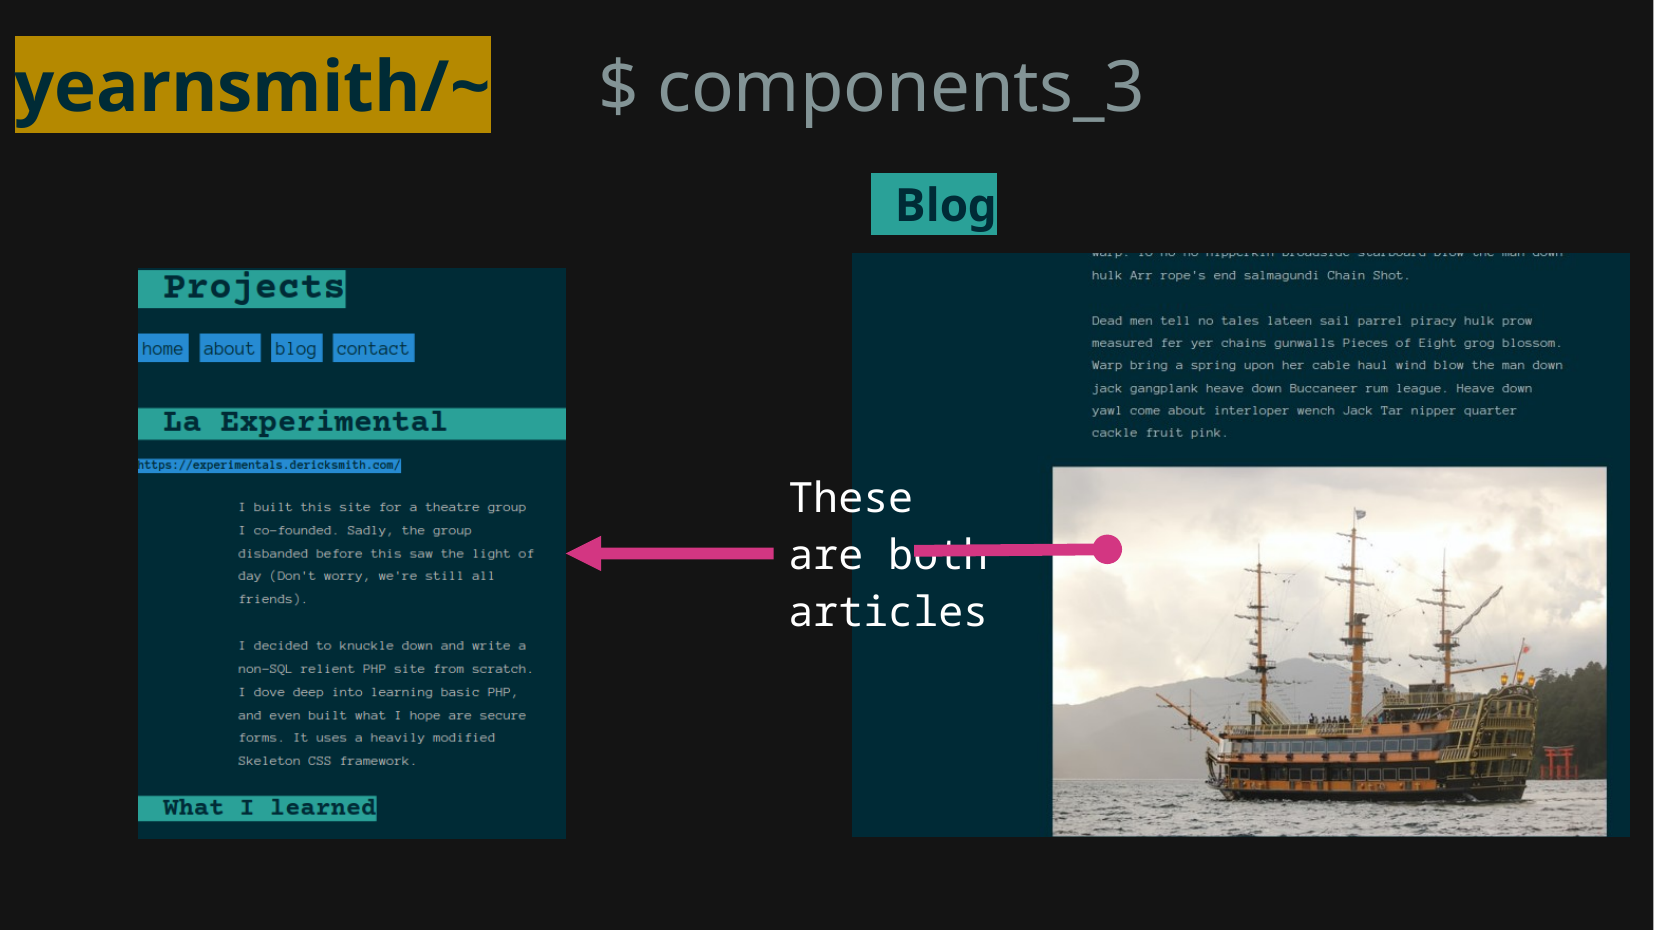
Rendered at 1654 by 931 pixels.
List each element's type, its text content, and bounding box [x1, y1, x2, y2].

picture [1217, 361, 1236, 371]
picture [1275, 339, 1288, 350]
picture [1456, 382, 1494, 396]
picture [1166, 253, 1180, 257]
picture [270, 714, 283, 719]
title $ components_3 [598, 0, 1364, 172]
picture [1343, 361, 1350, 370]
picture [1131, 429, 1137, 437]
picture [286, 714, 300, 719]
picture [1223, 316, 1260, 330]
picture [1291, 269, 1312, 283]
picture [1378, 404, 1401, 416]
picture [1199, 316, 1214, 326]
picture [1399, 384, 1450, 394]
picture [1161, 271, 1191, 285]
picture [1406, 360, 1427, 373]
picture [1130, 406, 1161, 417]
picture [138, 334, 188, 361]
picture [1485, 253, 1493, 261]
picture [1321, 317, 1341, 326]
picture [1442, 360, 1448, 370]
picture [1176, 403, 1205, 416]
picture [1101, 427, 1122, 438]
picture [458, 503, 468, 511]
picture [1367, 384, 1390, 398]
text_box Blog [856, 165, 1182, 237]
picture [1253, 340, 1267, 347]
picture [433, 736, 443, 741]
picture [1353, 338, 1388, 348]
picture [1375, 271, 1384, 279]
picture [1419, 337, 1426, 349]
picture [489, 550, 498, 559]
picture [1434, 336, 1457, 349]
picture [1503, 253, 1526, 257]
picture [361, 759, 389, 764]
picture [1412, 406, 1418, 415]
picture [1291, 253, 1350, 259]
picture [1434, 359, 1441, 371]
picture [1253, 384, 1285, 398]
picture [1450, 361, 1465, 370]
picture [1396, 361, 1403, 371]
picture [1434, 253, 1441, 259]
picture [1359, 253, 1405, 257]
picture [1533, 360, 1558, 370]
picture [345, 665, 351, 672]
picture [1091, 268, 1098, 279]
picture [1512, 339, 1516, 352]
picture [1281, 358, 1306, 371]
picture [1245, 270, 1288, 286]
text_box These are both articles [773, 460, 1010, 644]
picture [263, 597, 272, 602]
picture [1472, 361, 1494, 370]
picture [1177, 384, 1200, 395]
picture [1177, 361, 1183, 370]
picture [1465, 406, 1516, 420]
picture [1430, 407, 1456, 419]
picture [1503, 339, 1509, 348]
picture [1148, 424, 1186, 437]
picture [290, 550, 303, 557]
picture [1396, 338, 1403, 349]
picture [1162, 338, 1183, 351]
picture [252, 667, 261, 672]
picture [1092, 356, 1122, 372]
picture [1222, 336, 1249, 352]
picture [357, 529, 365, 534]
picture [1092, 338, 1134, 350]
picture [1427, 315, 1457, 328]
picture [272, 334, 322, 361]
picture [1353, 271, 1365, 282]
picture [1253, 361, 1275, 371]
picture [1115, 270, 1122, 286]
picture [138, 271, 346, 308]
picture [1189, 253, 1198, 258]
picture [1131, 384, 1174, 397]
picture [325, 574, 333, 579]
picture [333, 334, 414, 361]
picture [1217, 253, 1258, 261]
picture [1502, 362, 1527, 370]
picture [1199, 274, 1208, 281]
picture [1269, 314, 1288, 326]
picture [1444, 253, 1463, 261]
picture [1289, 339, 1319, 351]
picture [268, 552, 280, 557]
picture [1205, 383, 1247, 393]
picture [1280, 253, 1288, 263]
picture [1217, 406, 1251, 423]
picture [454, 552, 463, 557]
picture [473, 644, 484, 649]
picture [138, 408, 566, 440]
picture [1092, 253, 1112, 258]
picture [1095, 384, 1123, 395]
picture [369, 642, 375, 649]
picture [411, 552, 432, 557]
picture [356, 712, 377, 719]
picture [290, 642, 303, 649]
picture [248, 574, 260, 581]
picture [1153, 361, 1170, 371]
picture [1192, 338, 1214, 349]
picture [1130, 315, 1154, 328]
picture [1561, 363, 1567, 370]
picture [332, 667, 342, 672]
picture [376, 736, 393, 741]
picture [1130, 360, 1143, 371]
picture [427, 690, 432, 698]
picture [1092, 316, 1122, 325]
picture [298, 688, 318, 698]
picture [1051, 463, 1611, 838]
picture [1168, 407, 1174, 415]
picture [1101, 271, 1113, 282]
picture [1328, 337, 1337, 349]
picture [314, 527, 326, 534]
picture [1254, 405, 1288, 416]
picture [322, 736, 346, 741]
picture [1347, 407, 1372, 418]
picture [138, 459, 400, 472]
picture [1343, 338, 1350, 347]
picture [1336, 359, 1340, 369]
picture [1291, 384, 1358, 399]
picture [1298, 406, 1335, 416]
picture [262, 736, 276, 741]
picture [1162, 314, 1182, 330]
picture [240, 714, 248, 719]
picture [489, 505, 499, 513]
picture [1420, 406, 1428, 416]
picture [1521, 339, 1561, 350]
picture [138, 796, 376, 822]
picture [1421, 316, 1425, 328]
picture [1345, 317, 1352, 326]
picture [1465, 315, 1493, 327]
picture [1244, 361, 1250, 371]
picture [244, 757, 251, 764]
picture [380, 574, 393, 579]
picture [1357, 360, 1375, 372]
picture [1503, 383, 1531, 393]
picture [473, 667, 482, 672]
picture [255, 550, 264, 557]
picture [1394, 270, 1402, 281]
picture [1191, 428, 1198, 438]
picture [1291, 316, 1315, 328]
picture [1465, 339, 1494, 350]
picture [1192, 361, 1214, 374]
picture [443, 644, 451, 649]
picture [282, 595, 292, 603]
picture [1503, 315, 1533, 328]
picture [433, 504, 447, 511]
picture [1215, 271, 1238, 284]
picture [380, 690, 388, 695]
picture [1406, 338, 1411, 348]
picture [1131, 271, 1156, 284]
picture [1467, 253, 1482, 258]
picture [1093, 407, 1116, 418]
picture [416, 644, 428, 649]
title Yearnsmith/~ [14, 40, 555, 128]
picture [1386, 271, 1391, 280]
picture [415, 529, 424, 534]
picture [449, 505, 456, 511]
picture [1357, 316, 1403, 327]
picture [1139, 339, 1155, 348]
picture [200, 334, 260, 361]
picture [1328, 269, 1351, 282]
picture [450, 714, 460, 719]
picture [1312, 360, 1336, 371]
picture [259, 642, 271, 649]
picture [455, 667, 464, 672]
picture [1538, 253, 1567, 258]
picture [1201, 428, 1222, 438]
